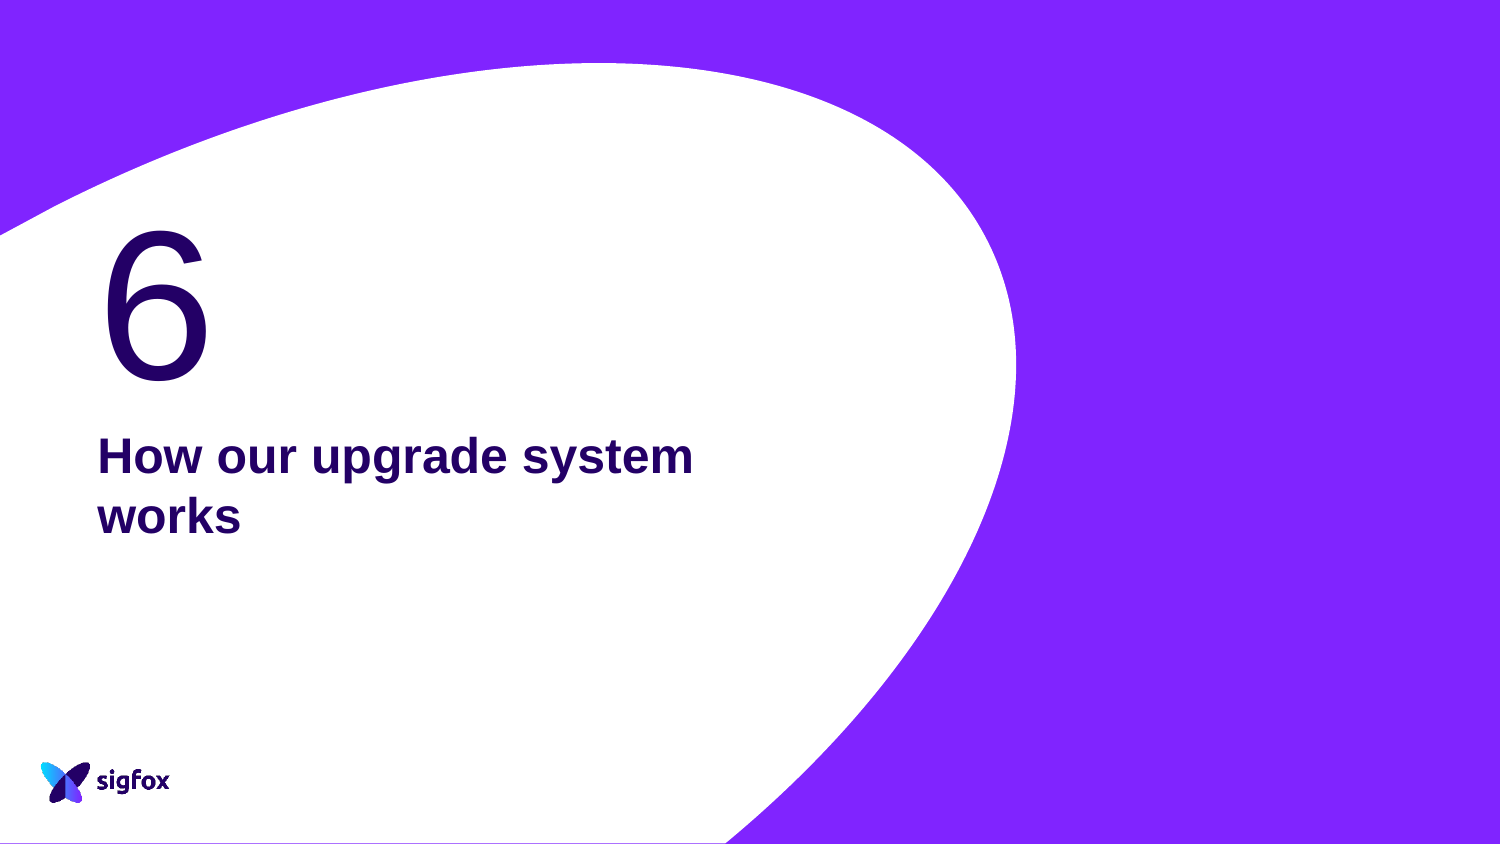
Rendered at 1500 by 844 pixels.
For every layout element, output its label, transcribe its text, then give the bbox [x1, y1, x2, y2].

text_box 6 [97, 167, 406, 432]
text_box How our upgrade system works [97, 423, 786, 539]
picture [36, 760, 175, 804]
